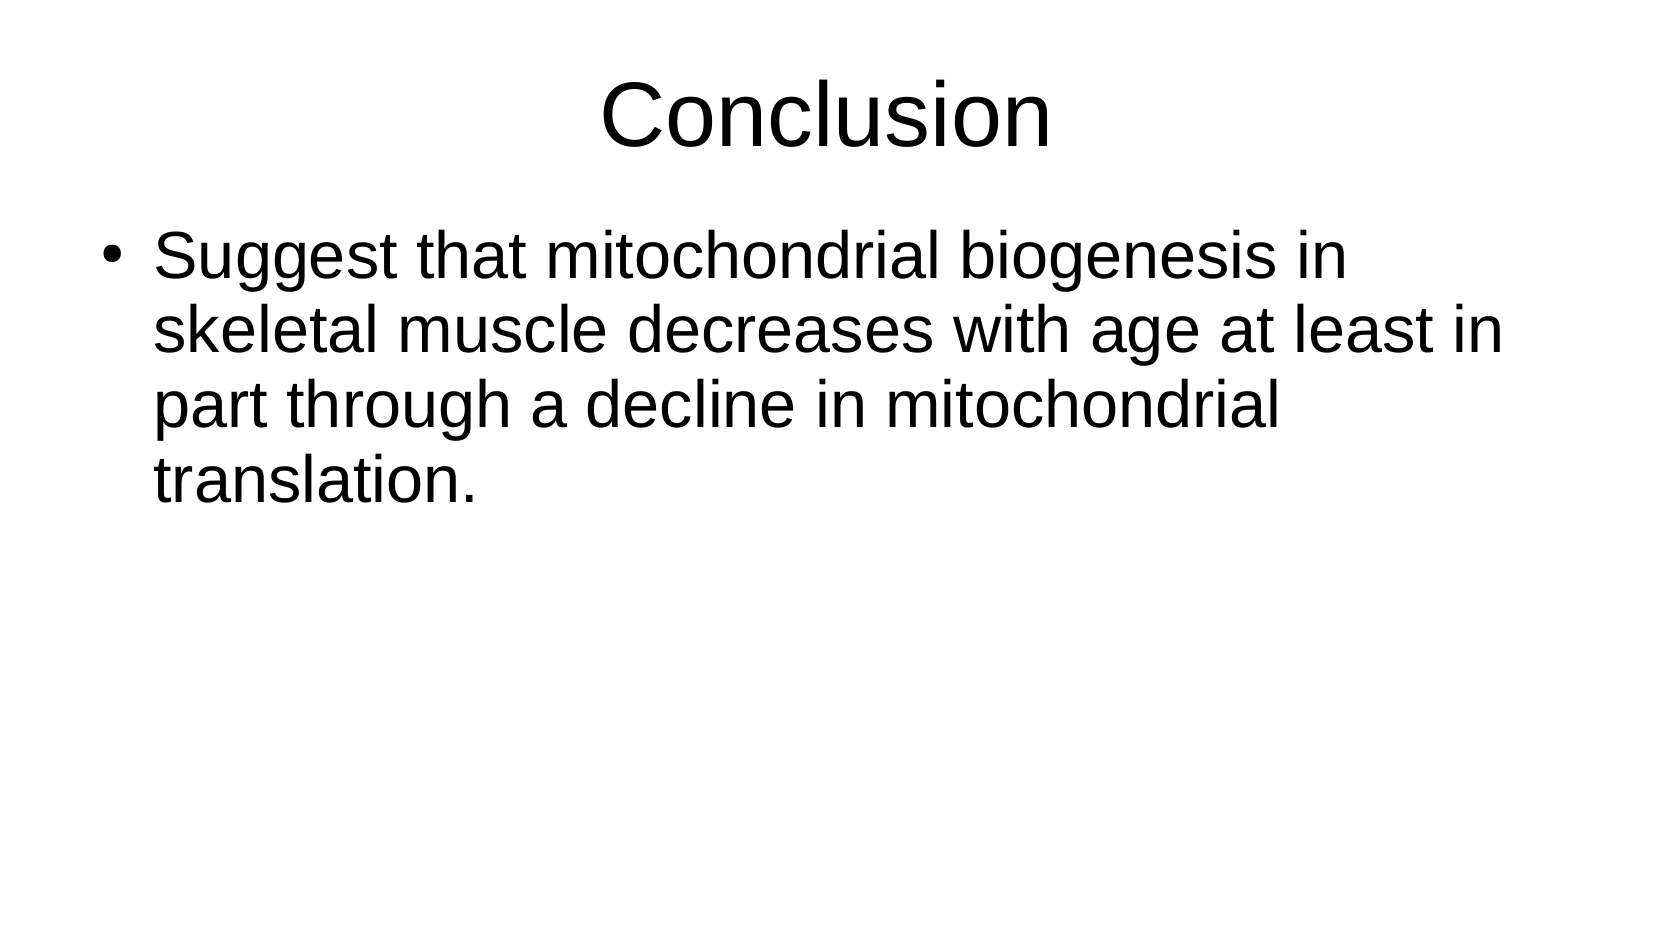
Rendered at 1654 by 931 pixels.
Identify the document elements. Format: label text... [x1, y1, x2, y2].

title Conclusion [82, 37, 1571, 193]
list Suggest that mitochondrial biogenesis in skeletal muscle decreases with age at least in part through a decline in mitochondrial translation. [82, 217, 1571, 758]
